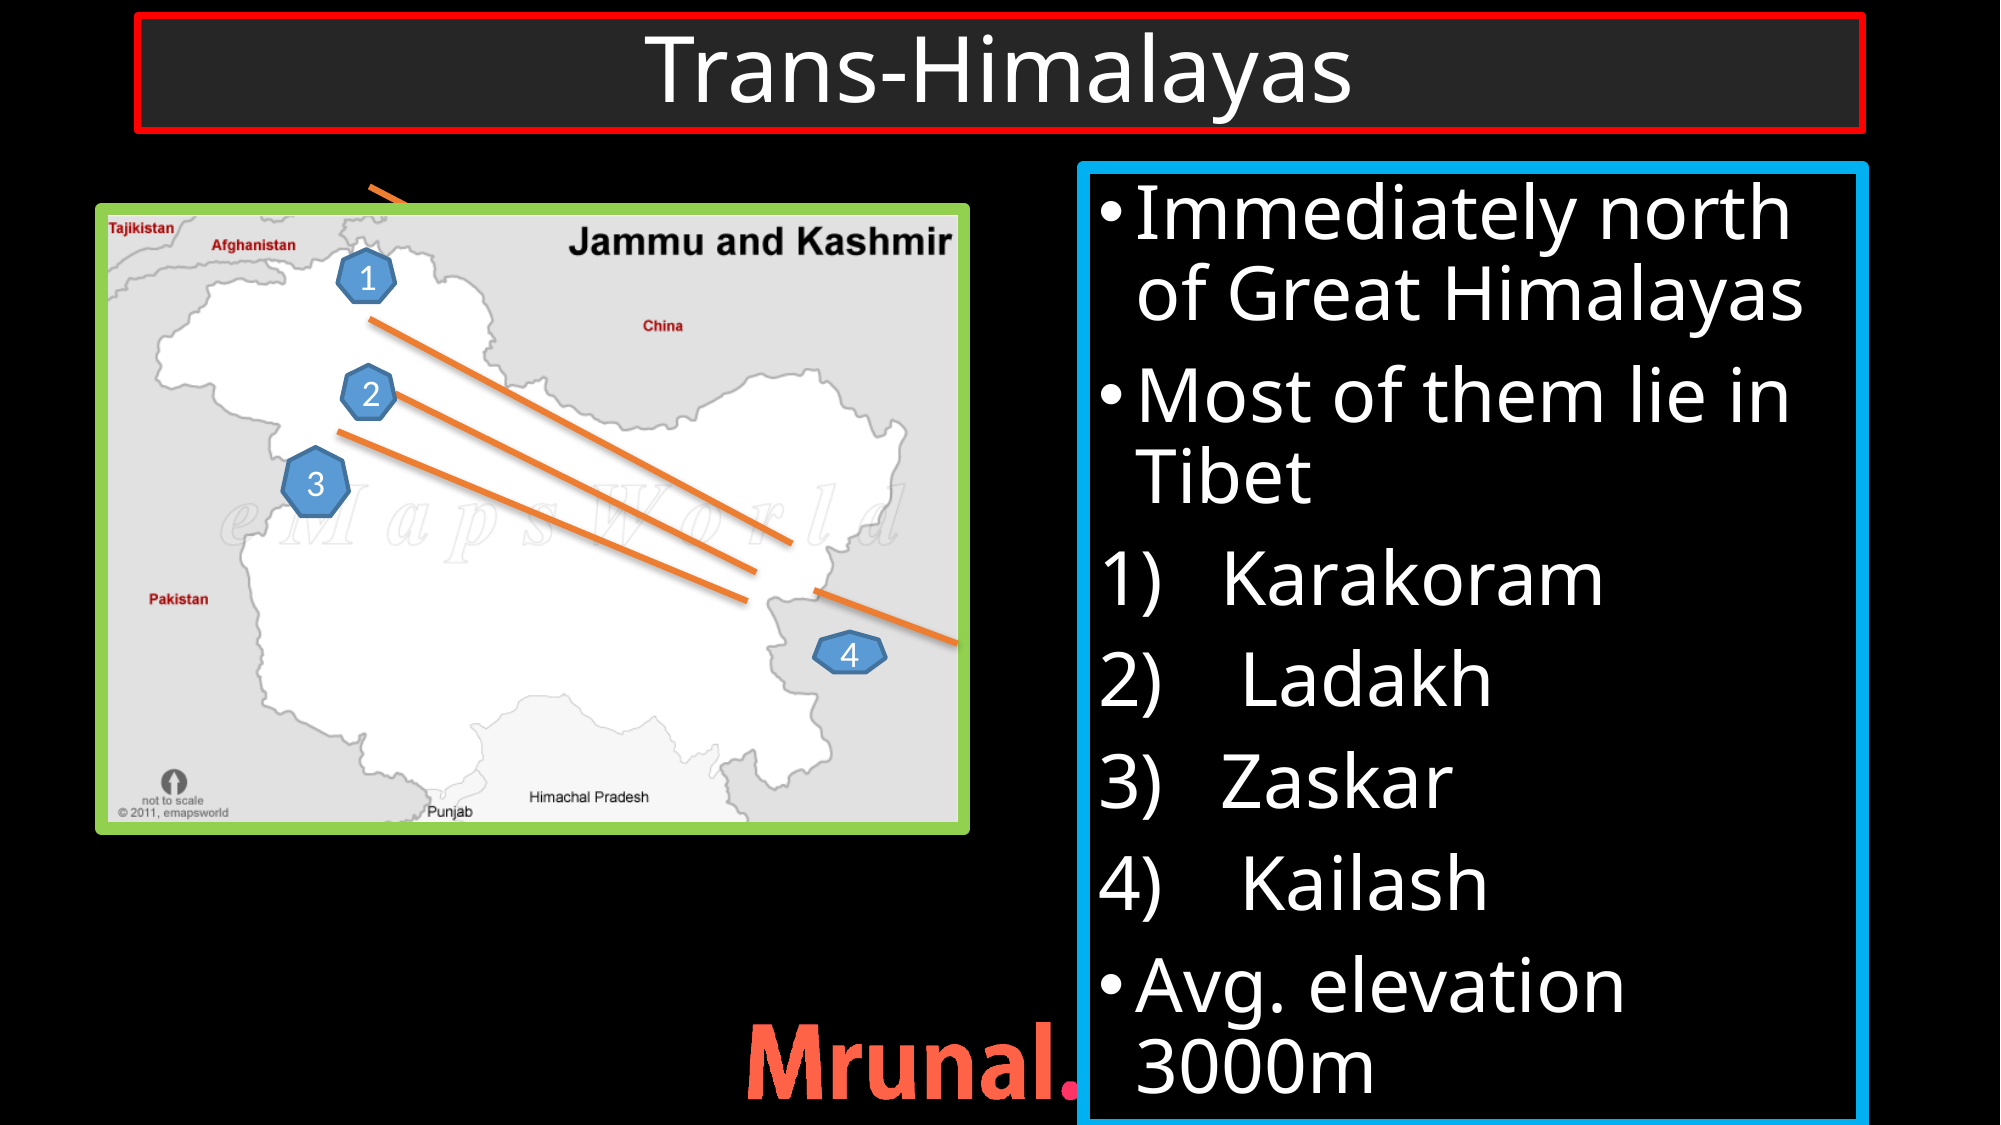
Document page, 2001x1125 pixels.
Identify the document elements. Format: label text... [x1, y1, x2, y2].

picture [741, 1005, 1076, 1125]
title Trans-Himalayas [137, 15, 1863, 131]
text_box 2 [341, 364, 396, 419]
list Immediately north of Great Himalayas Most of them lie in Tibet Karakoram Ladakh Zaskar Kailash Avg. elevation 3000m [1083, 167, 1863, 1125]
text_box 1 [337, 249, 396, 303]
picture [107, 215, 958, 823]
text_box 4 [813, 631, 886, 673]
text_box 3 [282, 447, 349, 517]
